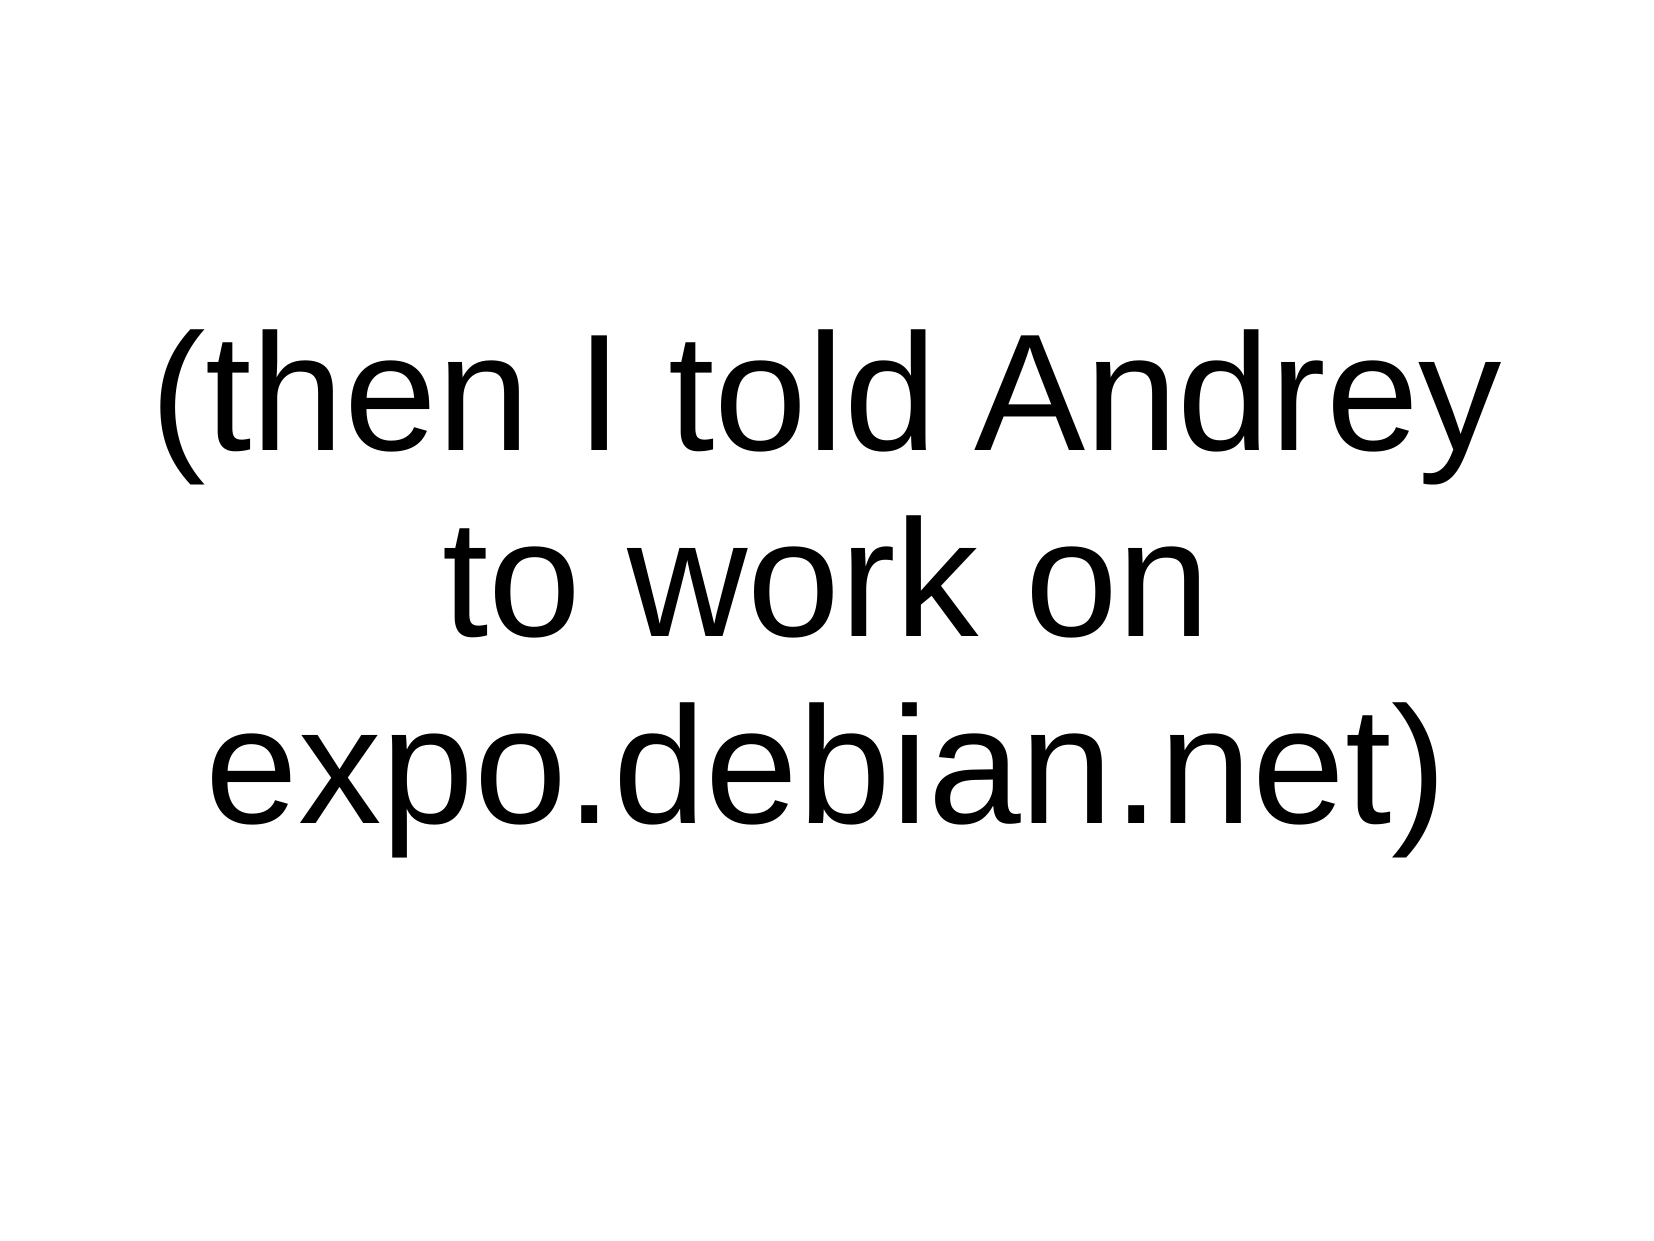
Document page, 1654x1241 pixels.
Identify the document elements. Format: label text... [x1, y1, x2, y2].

subtitle (then I told Andrey to work on expo.debian.net) [82, 49, 1571, 1109]
